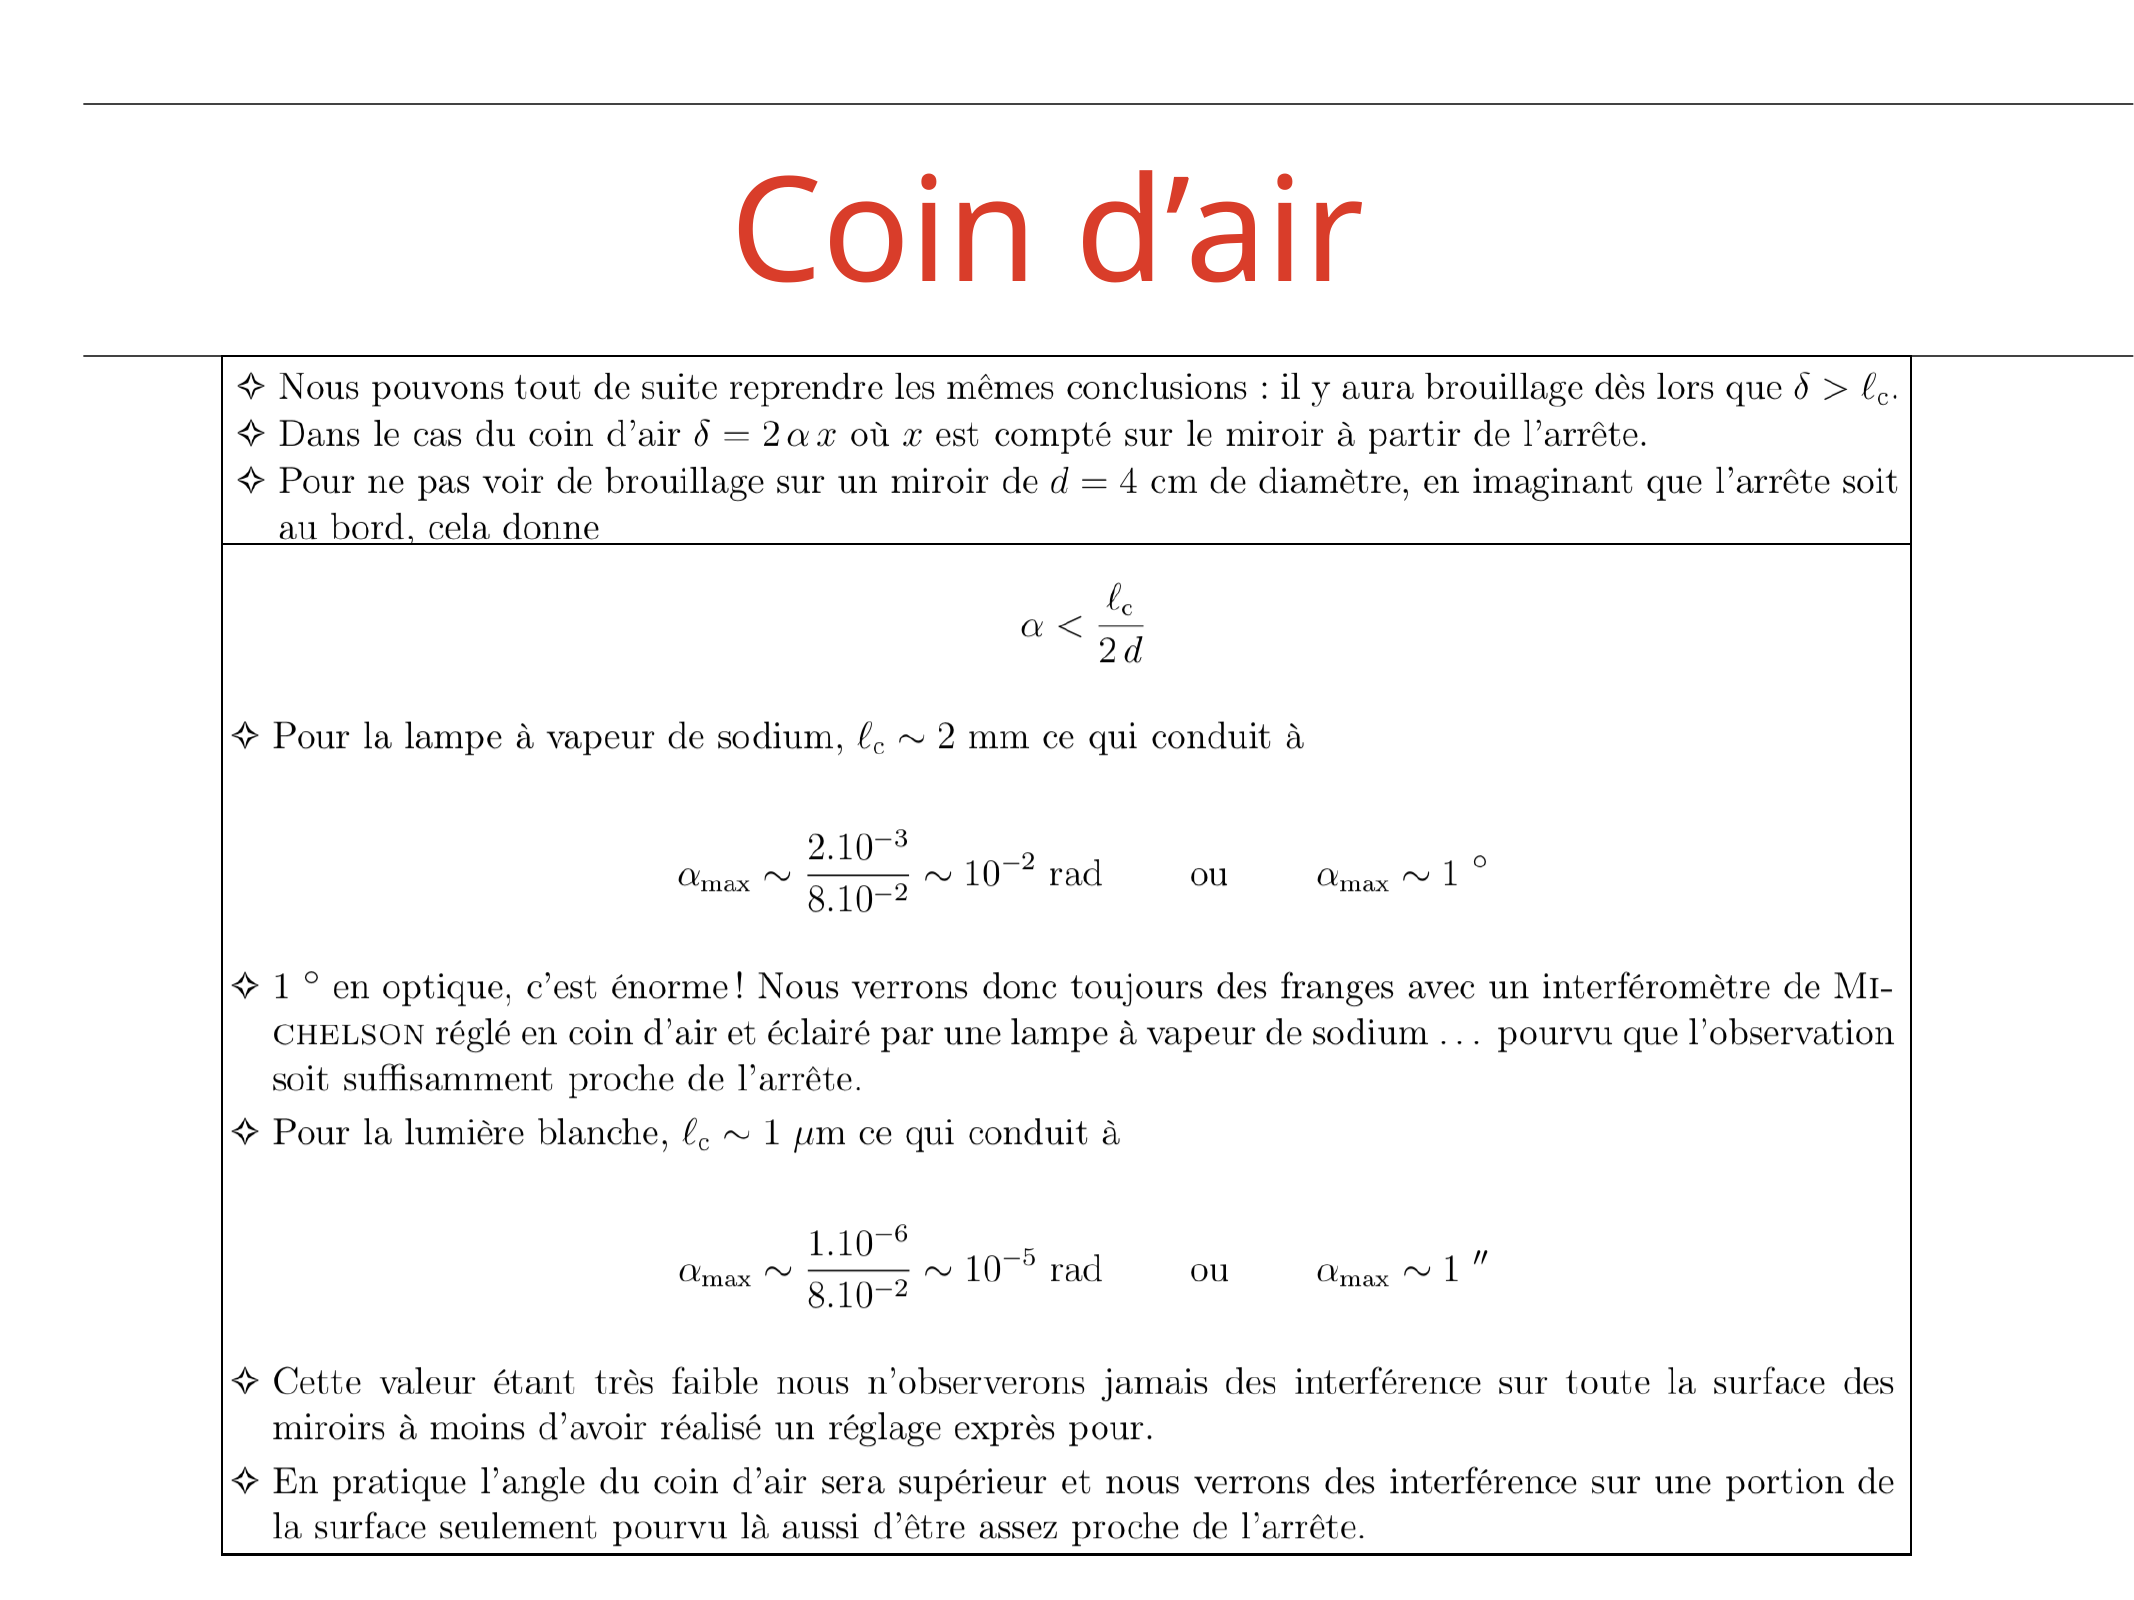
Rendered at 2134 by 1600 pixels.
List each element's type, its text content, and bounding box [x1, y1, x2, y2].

text_box Coin d’air [83, 131, 2050, 332]
picture [223, 545, 1911, 1554]
picture [223, 357, 1911, 543]
